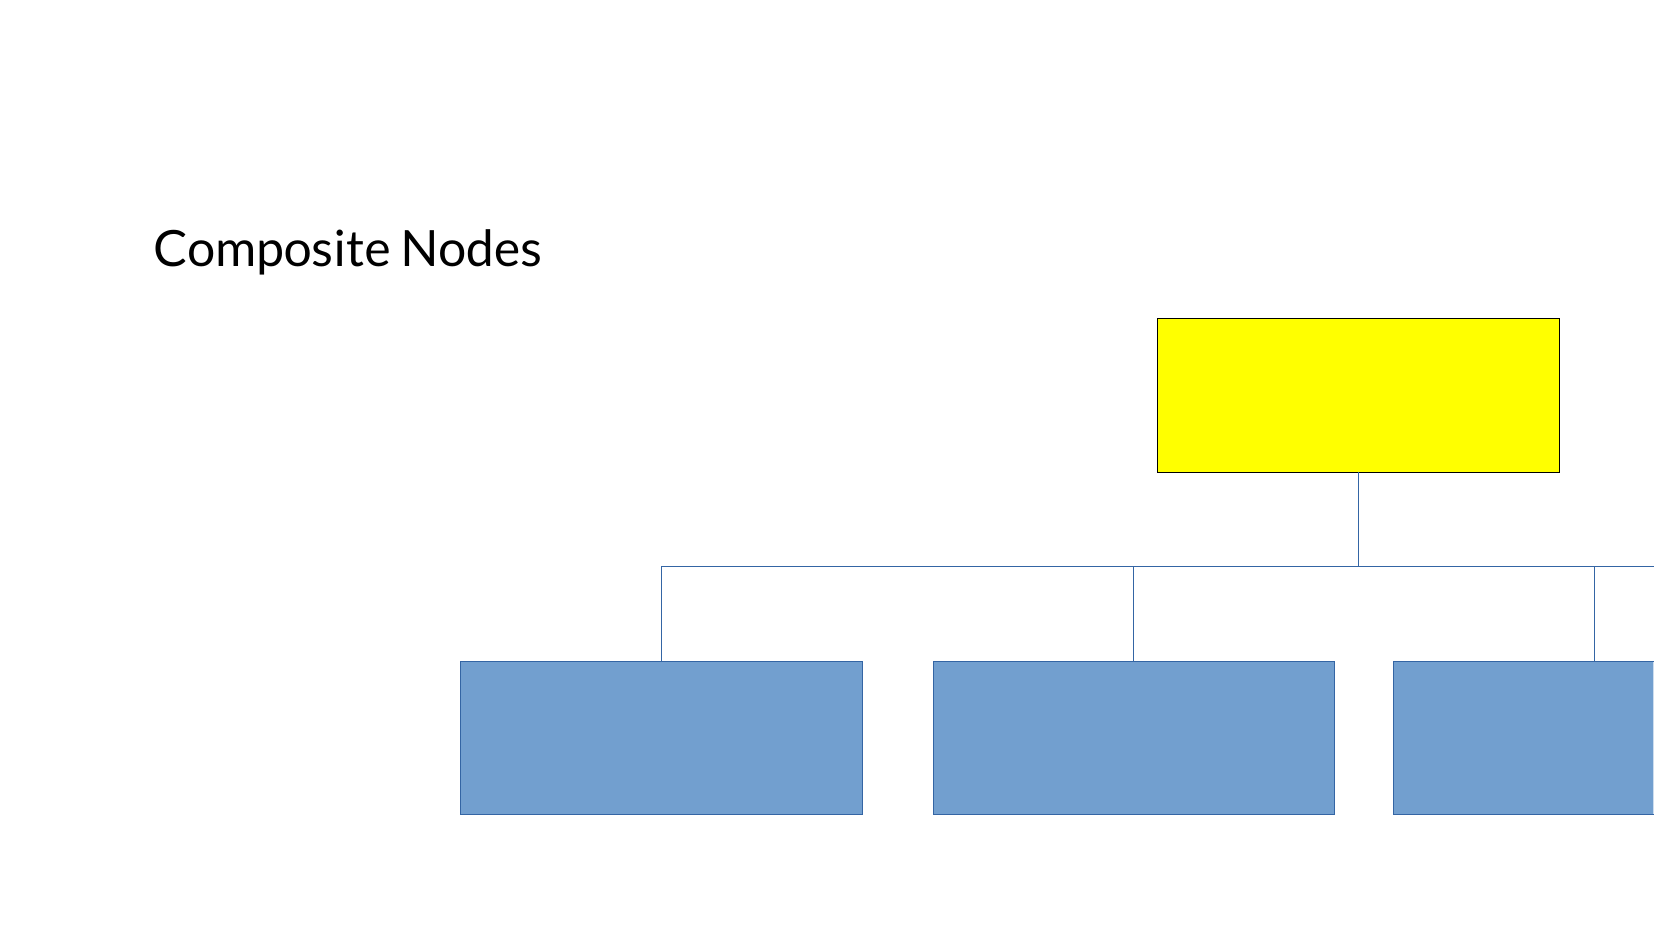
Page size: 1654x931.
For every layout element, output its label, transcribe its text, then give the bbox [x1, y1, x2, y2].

text_box [1157, 318, 1560, 473]
text_box [460, 661, 863, 815]
text_box [933, 661, 1335, 815]
list Composite Nodes [82, 217, 1571, 839]
text_box [1393, 661, 1654, 815]
